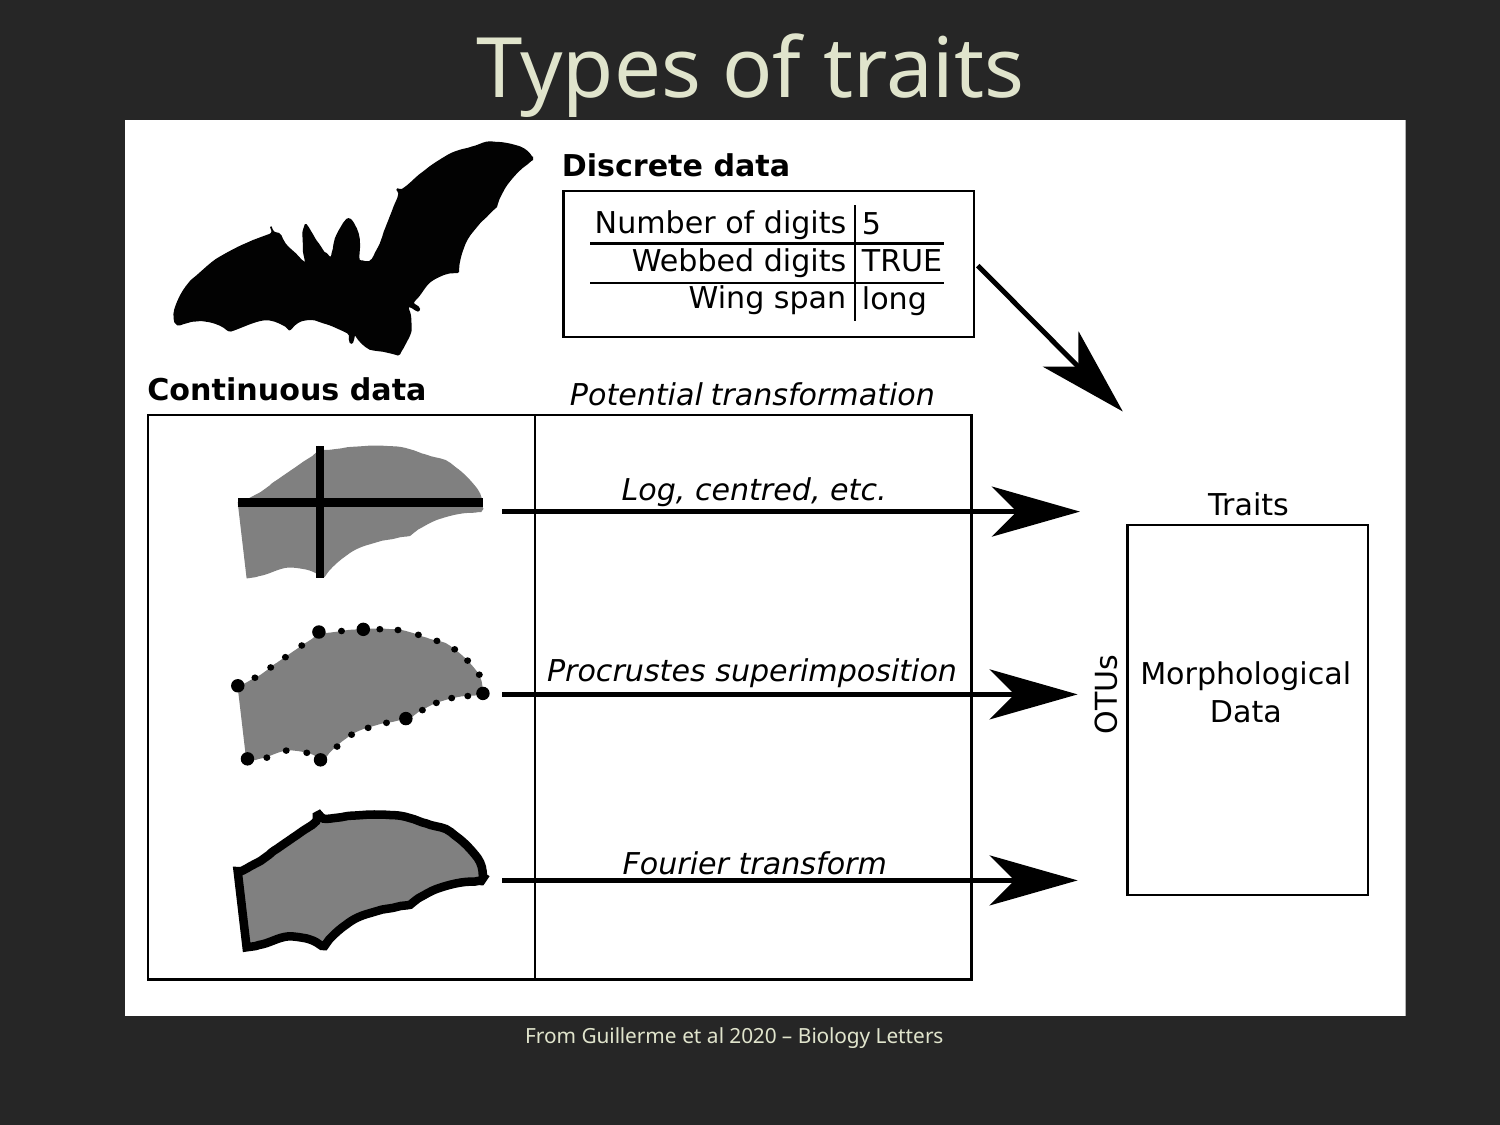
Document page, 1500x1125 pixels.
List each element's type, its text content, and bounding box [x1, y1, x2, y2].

text_box Types of traits [461, 6, 1040, 122]
picture [125, 119, 1406, 1016]
text_box From Guillerme et al 2020 – Biology Letters [510, 1015, 959, 1056]
